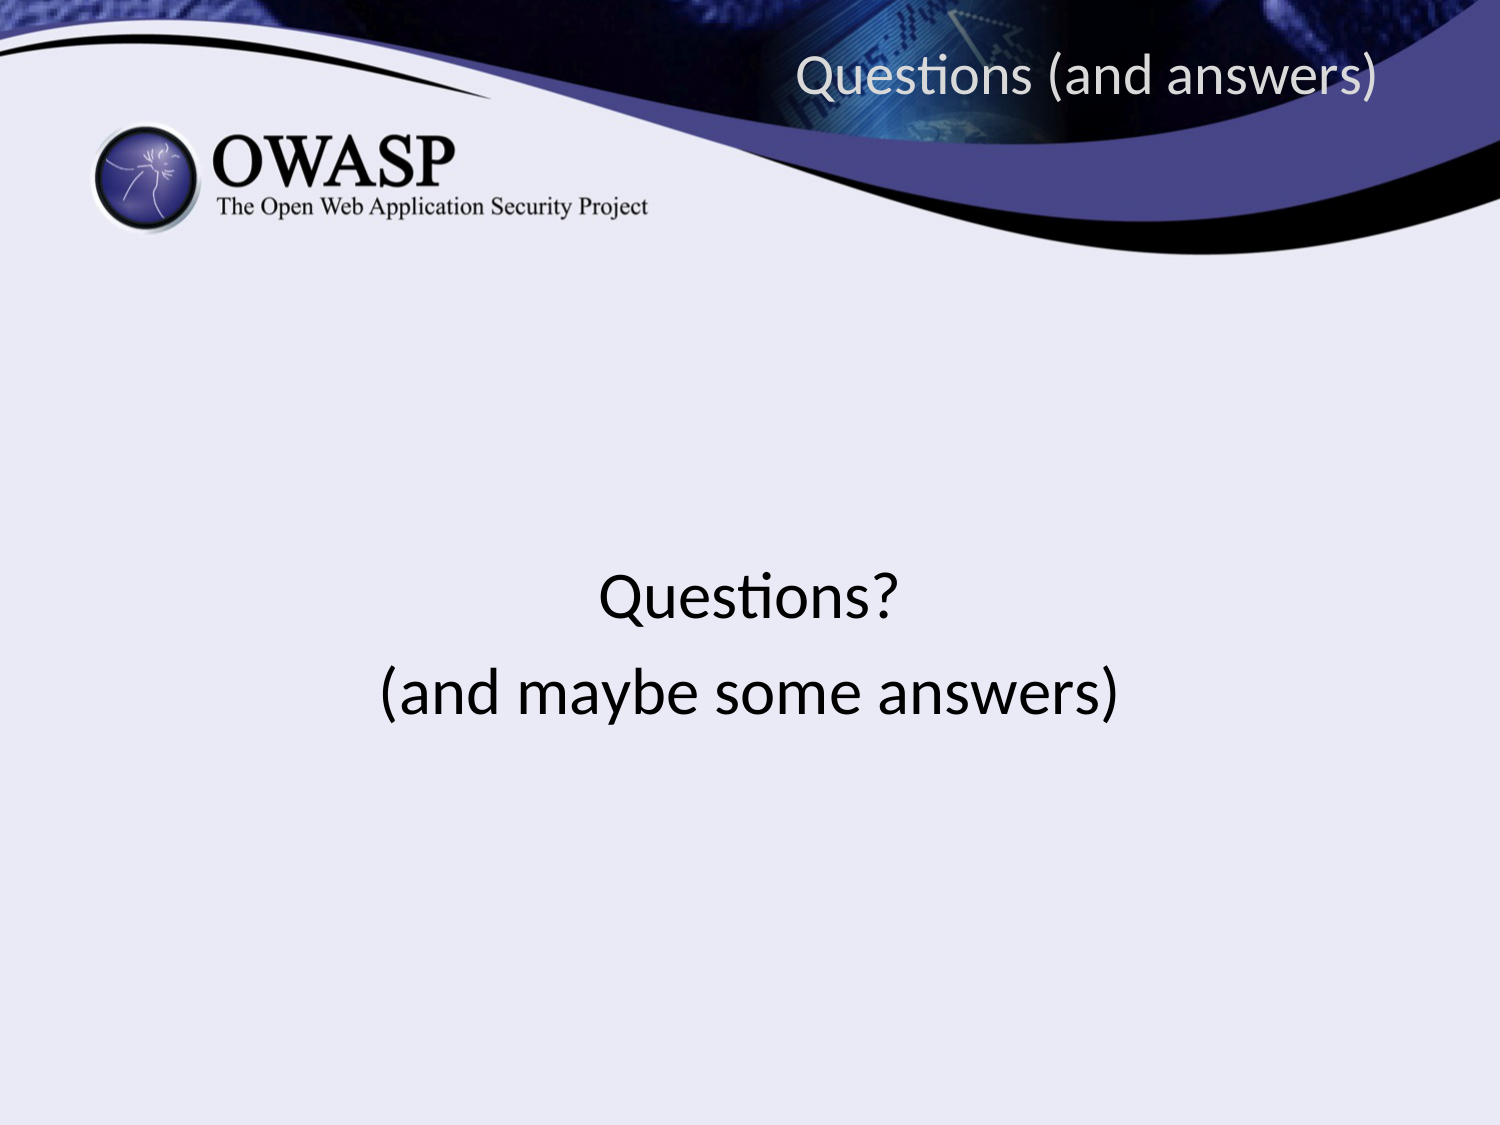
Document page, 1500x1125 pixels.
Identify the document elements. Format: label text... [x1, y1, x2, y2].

subtitle Questions? (and maybe some answers) [75, 262, 1426, 1018]
title Questions (and answers) [699, 0, 1476, 149]
picture [0, 0, 1500, 1125]
